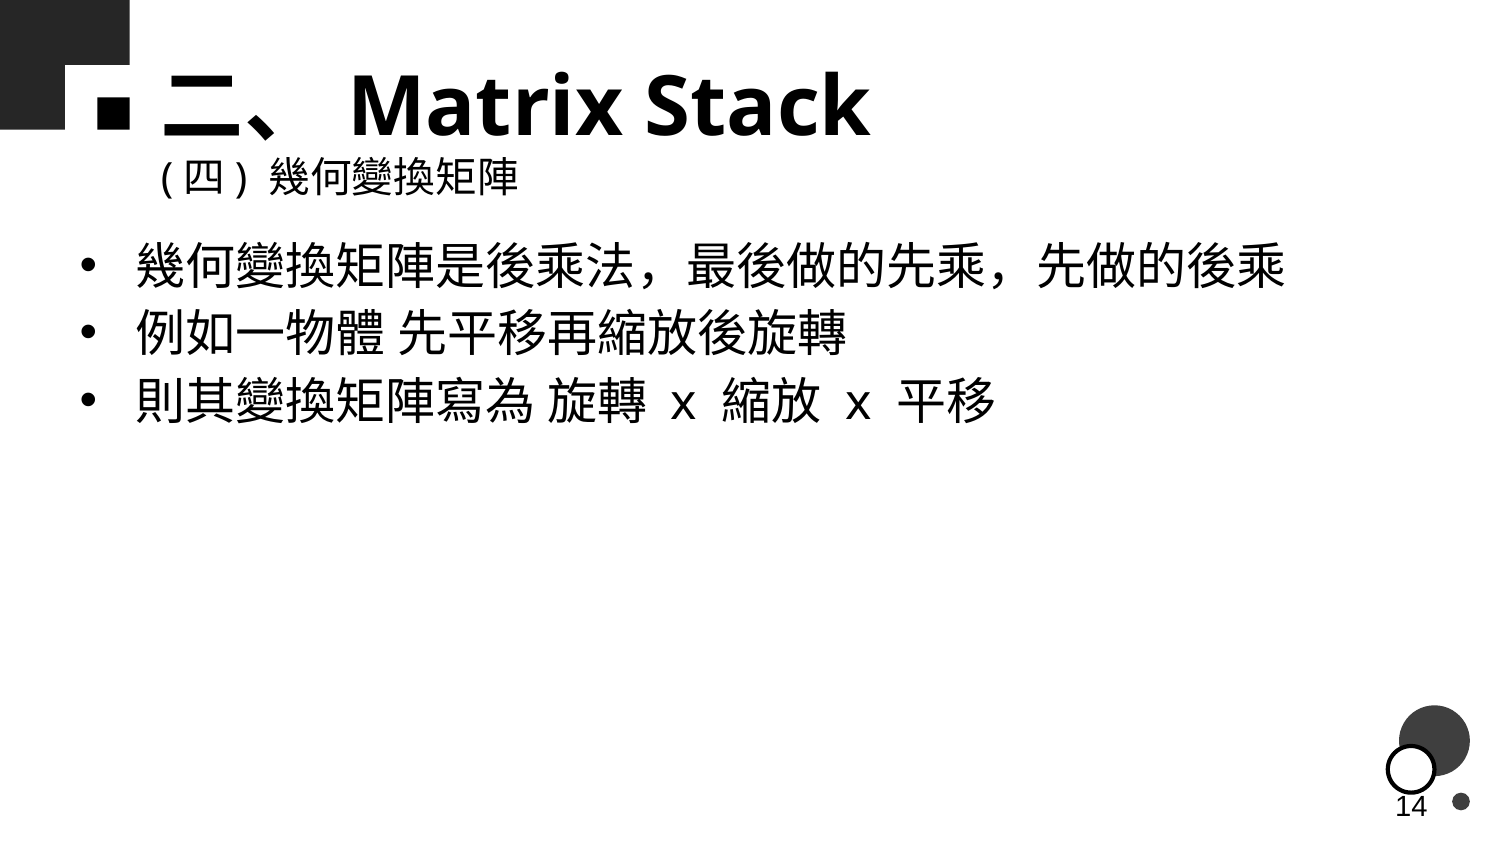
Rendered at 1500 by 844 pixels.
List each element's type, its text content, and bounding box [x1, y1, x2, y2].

text_box [1387, 705, 1470, 782]
text_box 幾何變換矩陣是後乘法，最後做的先乘，先做的後乘 例如一物體 先平移再縮放後旋轉 則其變換矩陣寫為 旋轉 x 縮放 x 平移 [45, 226, 1453, 475]
text_box 二、Matrix Stack [145, 32, 892, 143]
text_box [0, 0, 130, 130]
text_box [97, 97, 130, 130]
slide_number <number> [1092, 782, 1443, 827]
text_box [1452, 792, 1470, 811]
text_box (四) 幾何變換矩陣 [145, 143, 924, 209]
